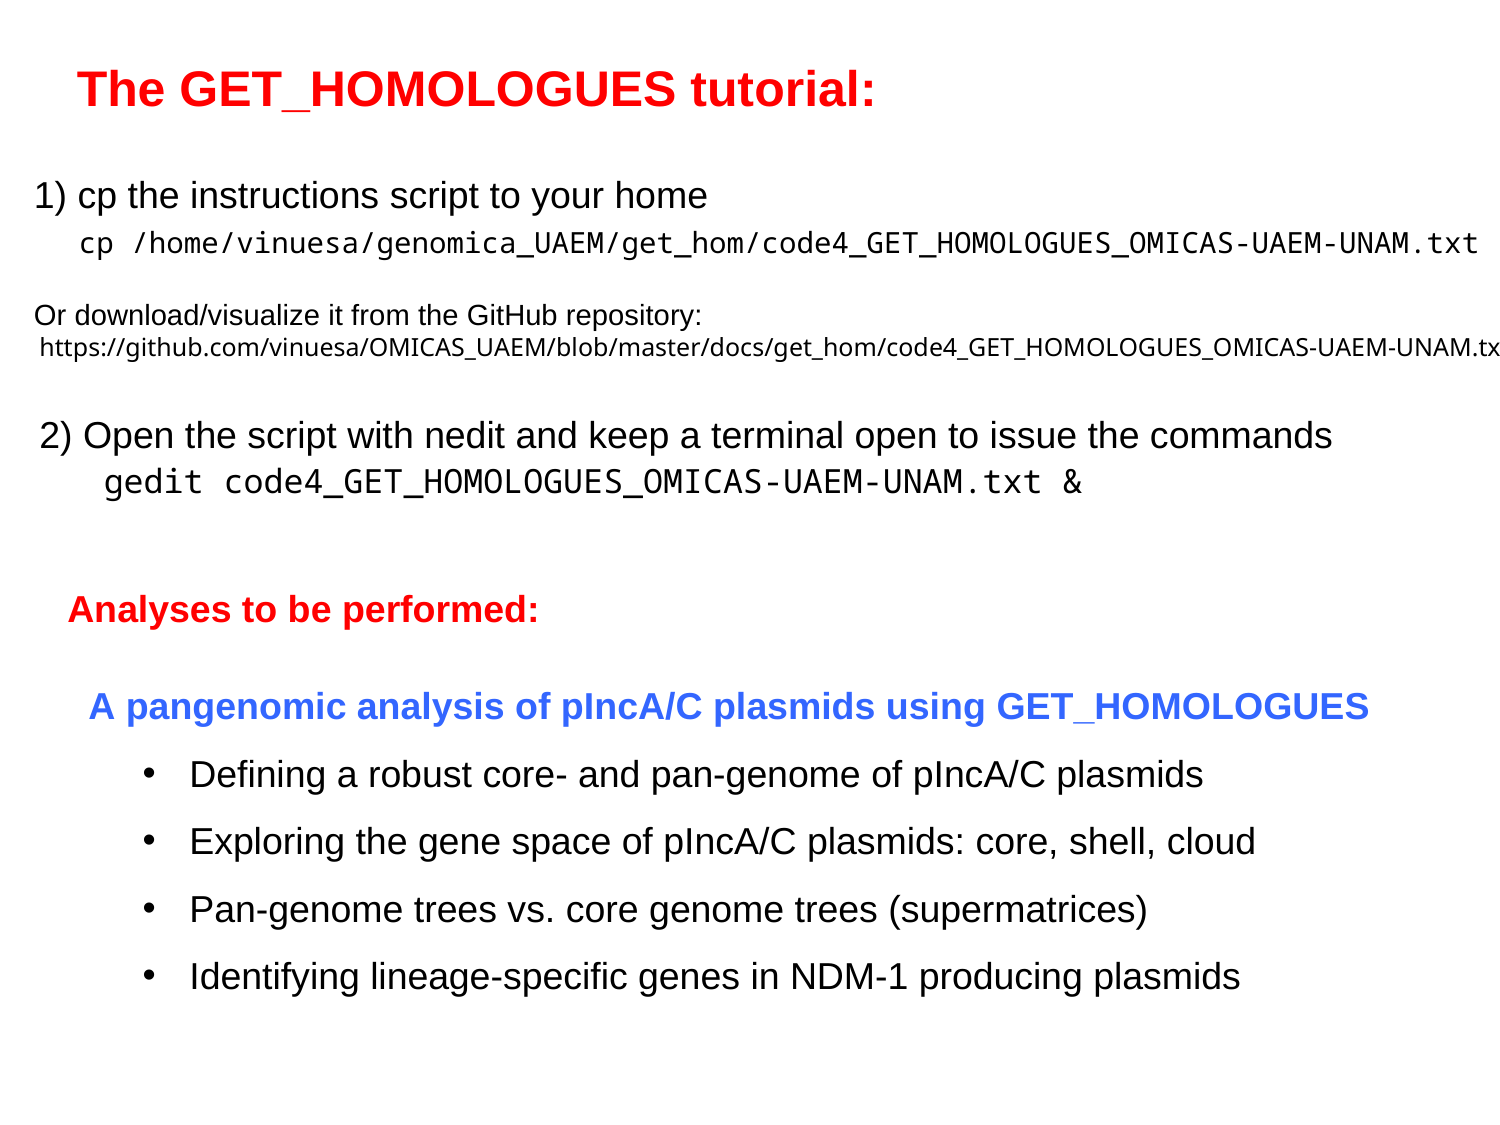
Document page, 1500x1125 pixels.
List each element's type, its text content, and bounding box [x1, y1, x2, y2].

text_box Analyses to be performed: [52, 577, 556, 638]
text_box The GET_HOMOLOGUES tutorial: [62, 49, 893, 125]
text_box 2) Open the script with nedit and keep a terminal open to issue the commands gedit code4_GET_HOMOLOGUES_OMICAS-UAEM-UNAM.txt & [24, 403, 1349, 509]
text_box 1) cp the instructions script to your home cp /home/vinuesa/genomica_UAEM/get_hom/code4_GET_HOMOLOGUES_OMICAS-UAEM-UNAM.txt . Or download/visualize it from the GitHub repository: https://github.com/vinuesa/OMICAS_UAEM/blob/master/docs/get_hom/code4_GET_HOMOLOGUES_OMICAS-UAEM-UNAM.txt [19, 163, 1494, 394]
text_box Defining a robust core- and pan-genome of pIncA/C plasmids Exploring the gene space of pIncA/C plasmids: core, shell, cloud Pan-genome trees vs. core genome trees (supermatrices) Identifying lineage-specific genes in NDM-1 producing plasmids [127, 736, 1272, 1006]
text_box A pangenomic analysis of pIncA/C plasmids using GET_HOMOLOGUES [62, 674, 1386, 736]
